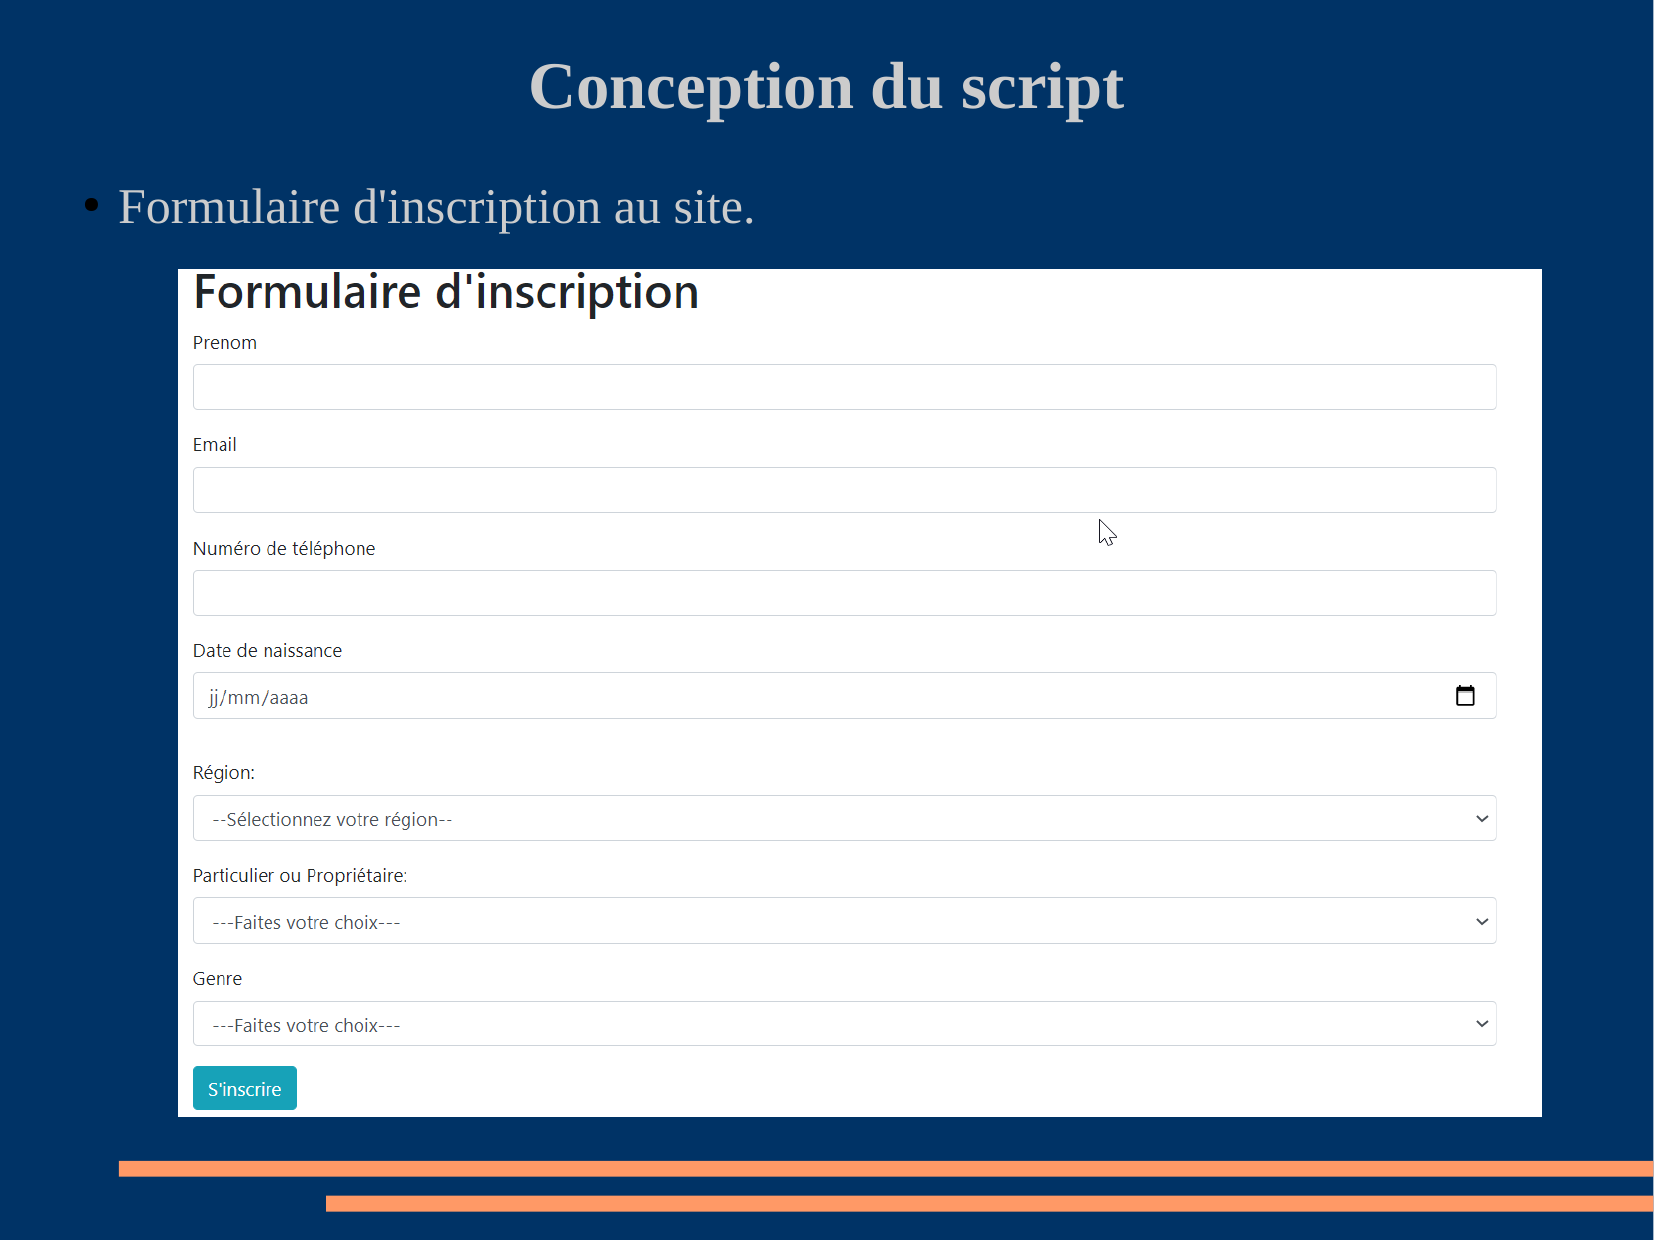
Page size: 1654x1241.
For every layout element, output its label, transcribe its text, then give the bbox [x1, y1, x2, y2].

subtitle Conception du script Formulaire d'inscription au site. [82, 49, 1571, 1109]
picture [178, 269, 1542, 1117]
